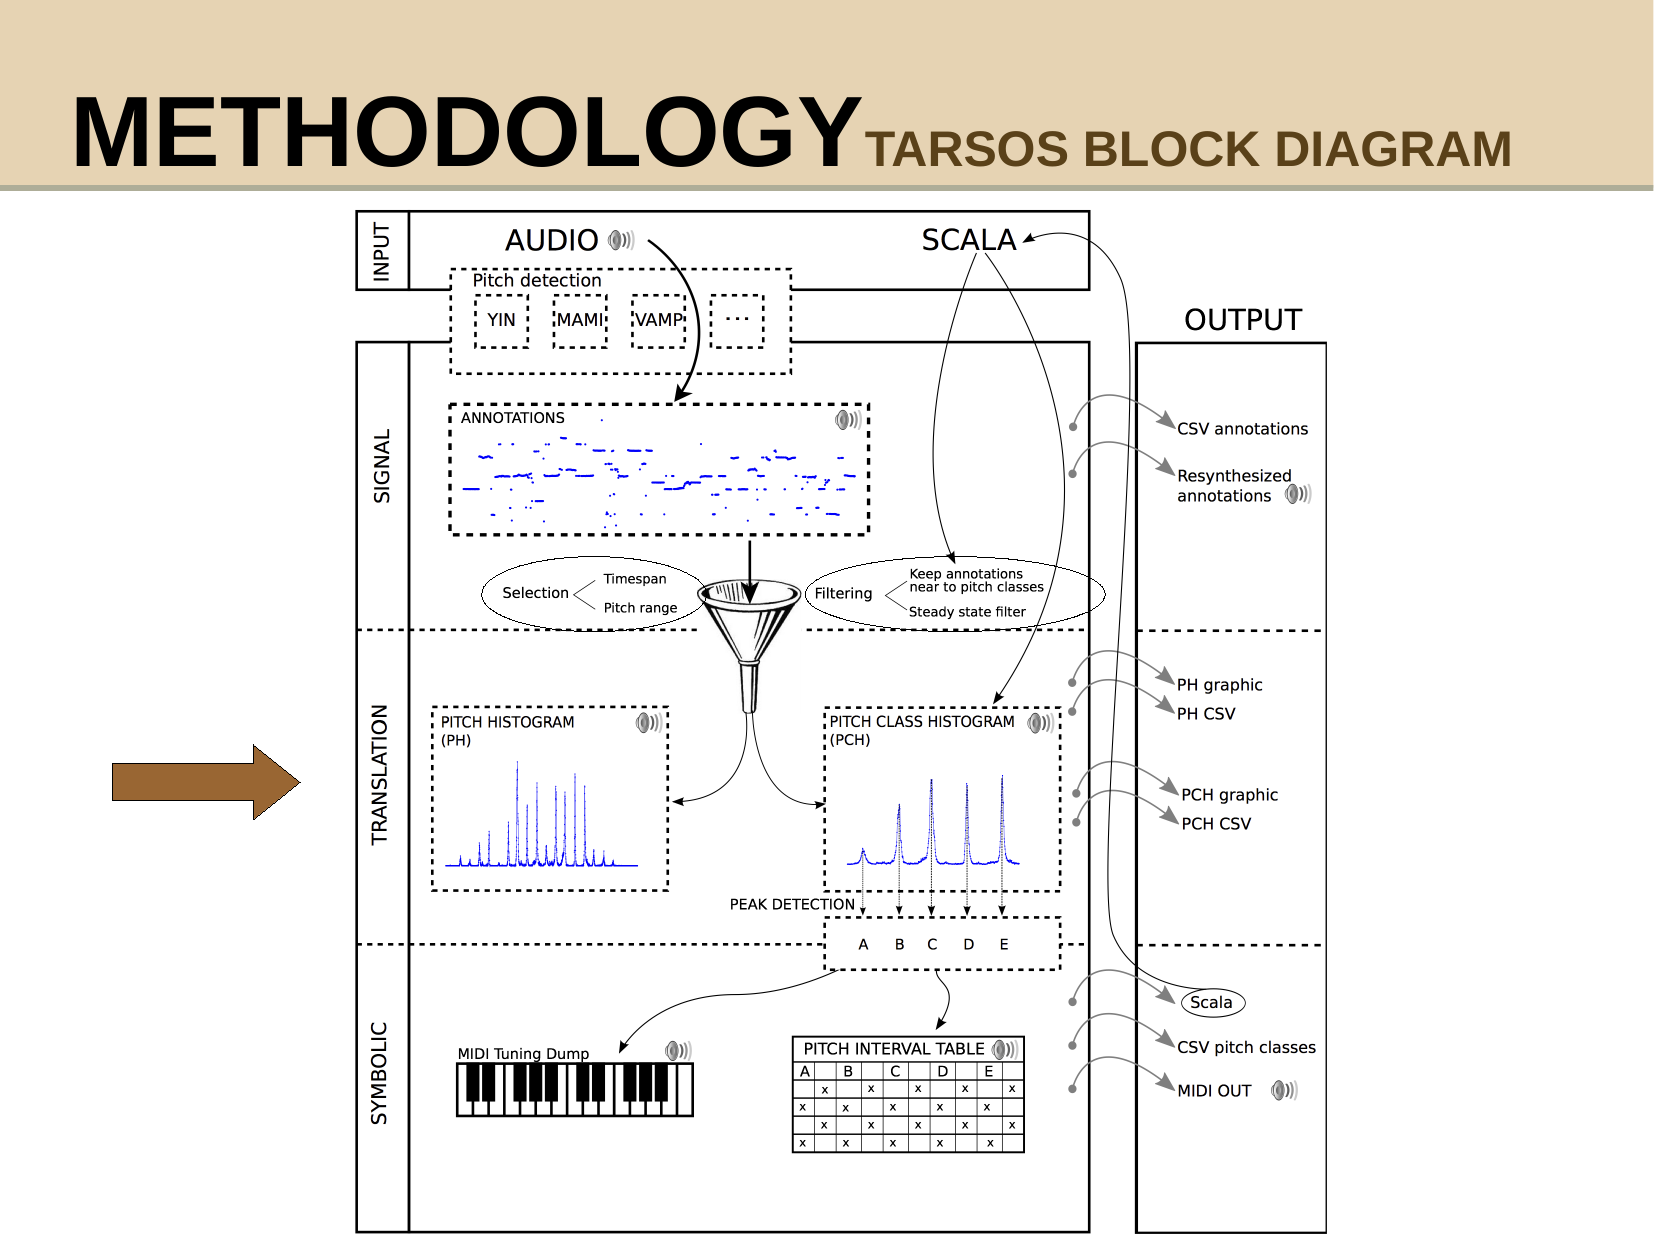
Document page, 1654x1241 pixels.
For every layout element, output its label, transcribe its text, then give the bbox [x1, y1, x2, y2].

title METHODOLOGYTARSOS BLOCK DIAGRAM [0, 0, 1654, 188]
text_box [112, 744, 301, 820]
picture [350, 203, 1346, 1241]
